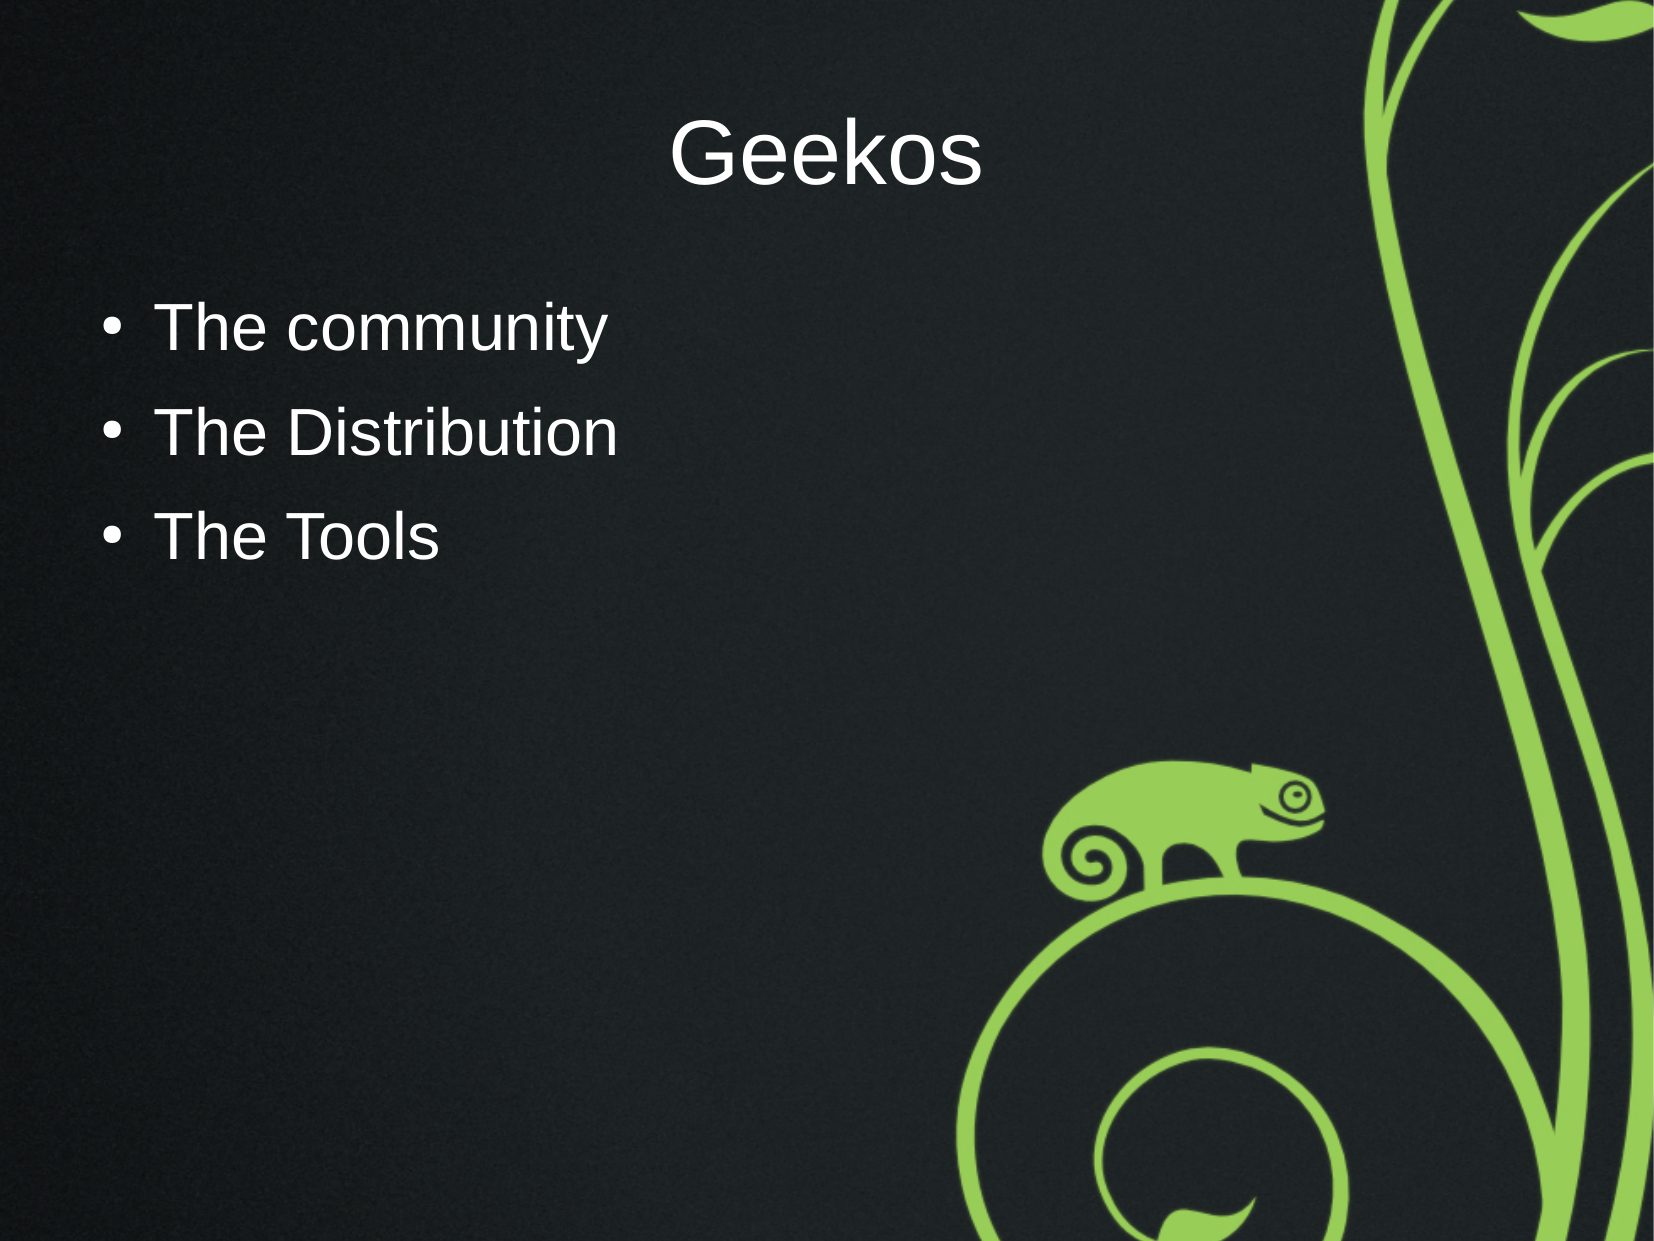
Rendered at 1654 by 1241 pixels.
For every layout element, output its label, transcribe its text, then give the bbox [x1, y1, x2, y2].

picture [0, 0, 1654, 1241]
title Geekos [82, 49, 1571, 257]
list The community The Distribution The Tools [82, 290, 1538, 1010]
